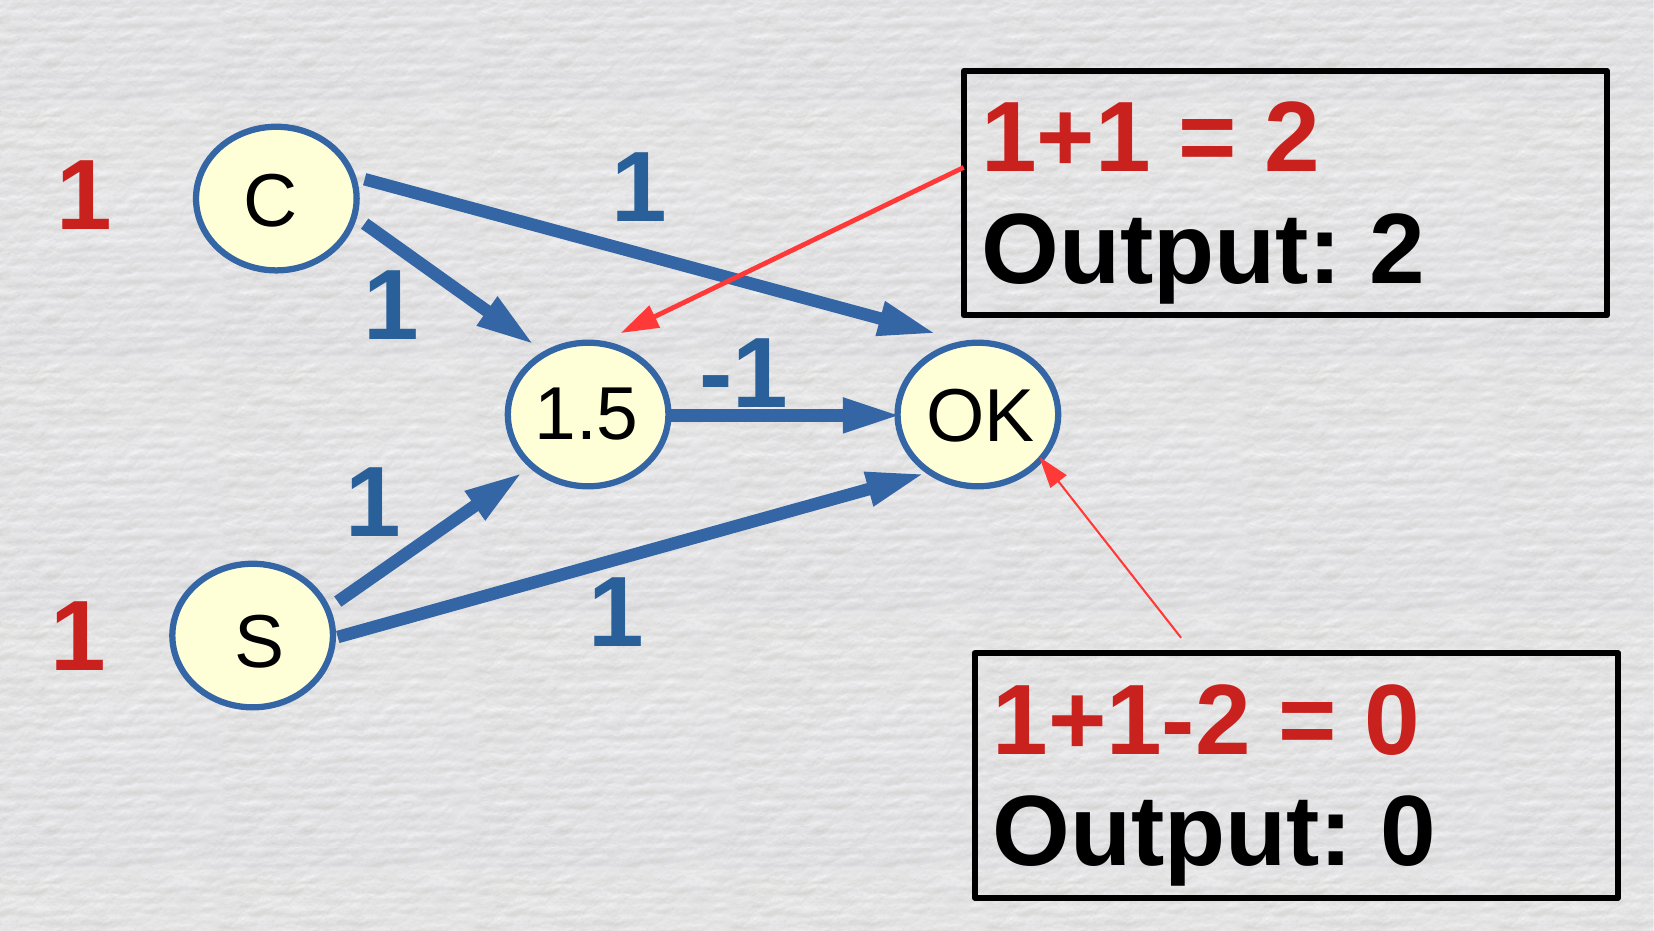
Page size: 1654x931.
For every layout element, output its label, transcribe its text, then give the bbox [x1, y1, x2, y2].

text_box [196, 126, 357, 271]
text_box 1 [348, 241, 449, 369]
text_box -1 [685, 309, 839, 451]
text_box [654, 373, 669, 456]
text_box 1.5 [519, 363, 654, 499]
text_box 1 [573, 548, 674, 676]
text_box 1+1 = 2 Output: 2 [963, 70, 1607, 316]
picture [0, 0, 1654, 931]
text_box [918, 342, 1038, 366]
text_box [172, 563, 333, 708]
text_box [532, 342, 645, 363]
text_box 1 [596, 123, 697, 251]
text_box [897, 373, 912, 456]
text_box C [228, 151, 308, 251]
text_box 1 [41, 131, 142, 259]
text_box 1 [35, 572, 136, 699]
text_box OK [912, 366, 1059, 499]
text_box 1+1-2 = 0 Output: 0 [974, 653, 1619, 898]
text_box 1 [330, 439, 405, 566]
text_box S [220, 592, 308, 692]
text_box [507, 377, 519, 452]
